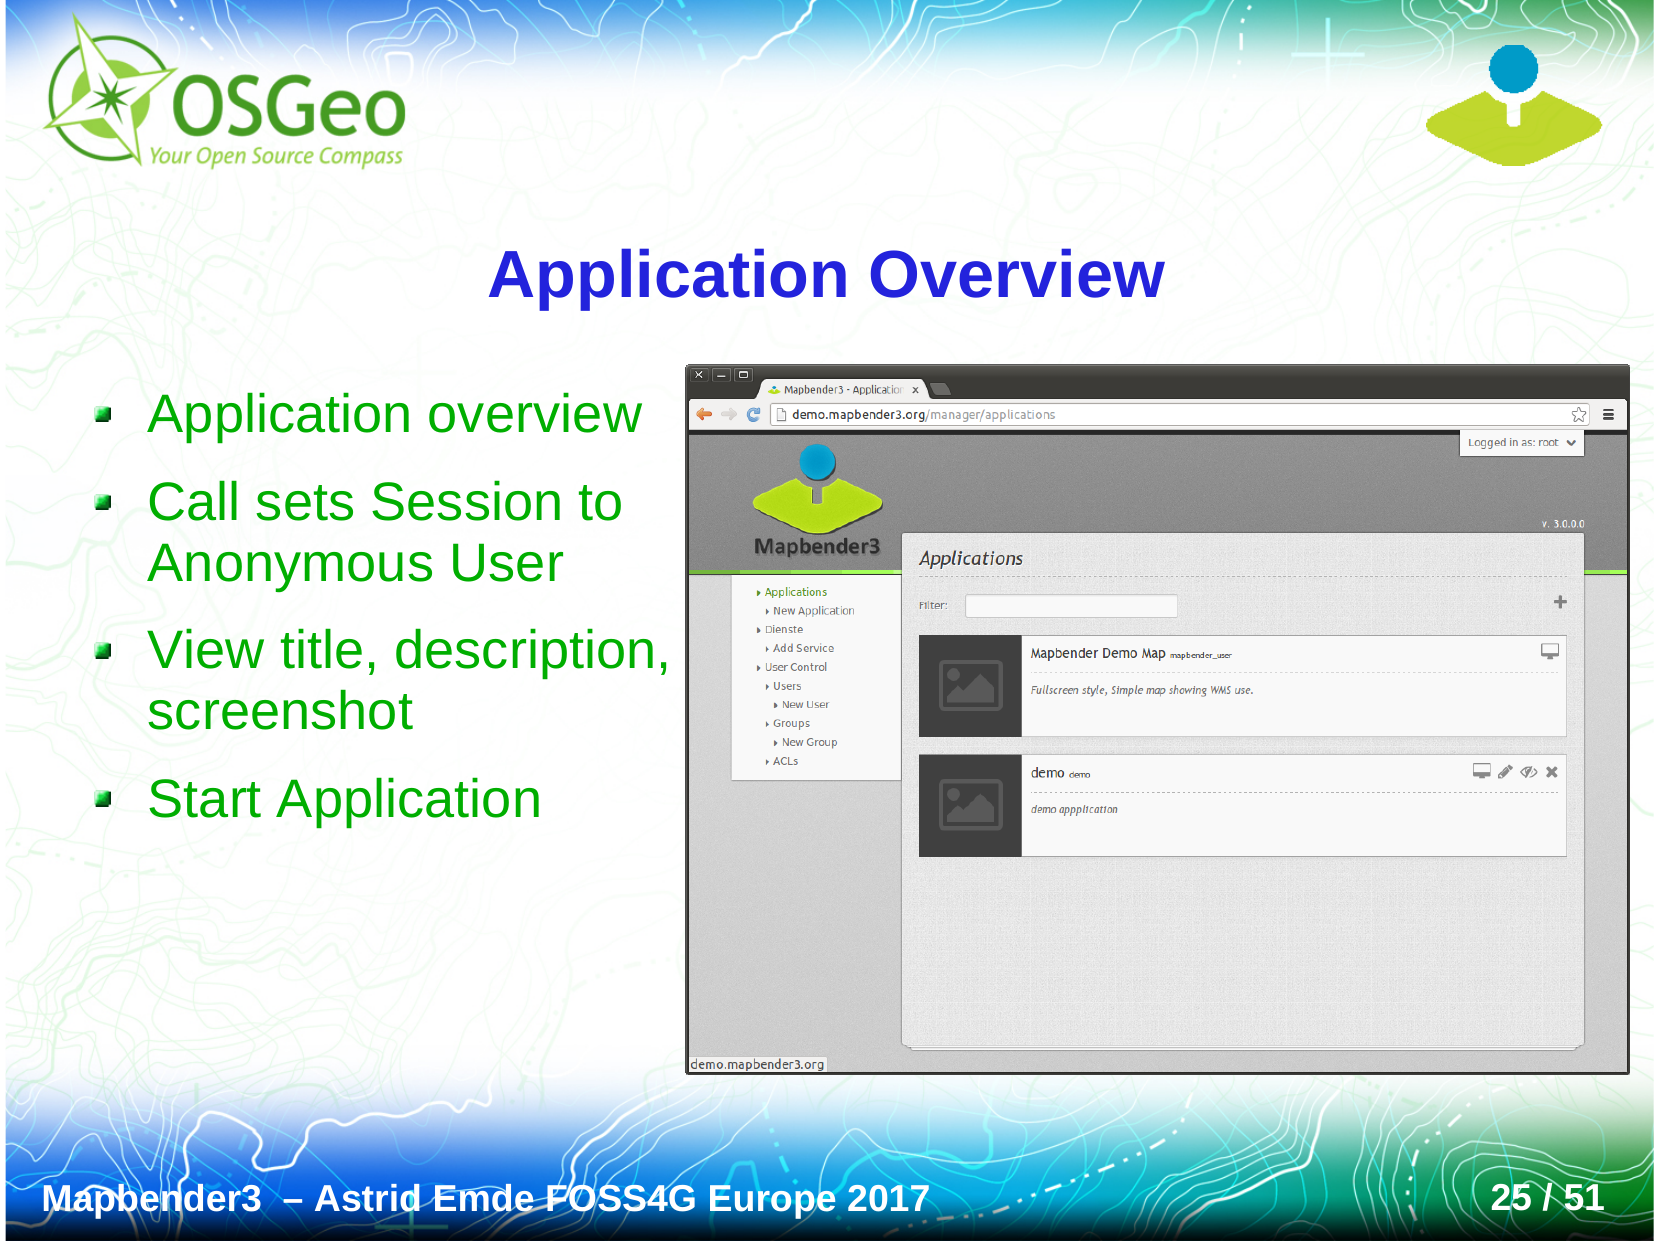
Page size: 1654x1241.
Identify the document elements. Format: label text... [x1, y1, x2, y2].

title Application Overview [82, 200, 1571, 349]
picture [5, 0, 1654, 1241]
list Application overview Call sets Session to Anonymous User View title, description, screenshot Start Application [76, 383, 803, 1203]
